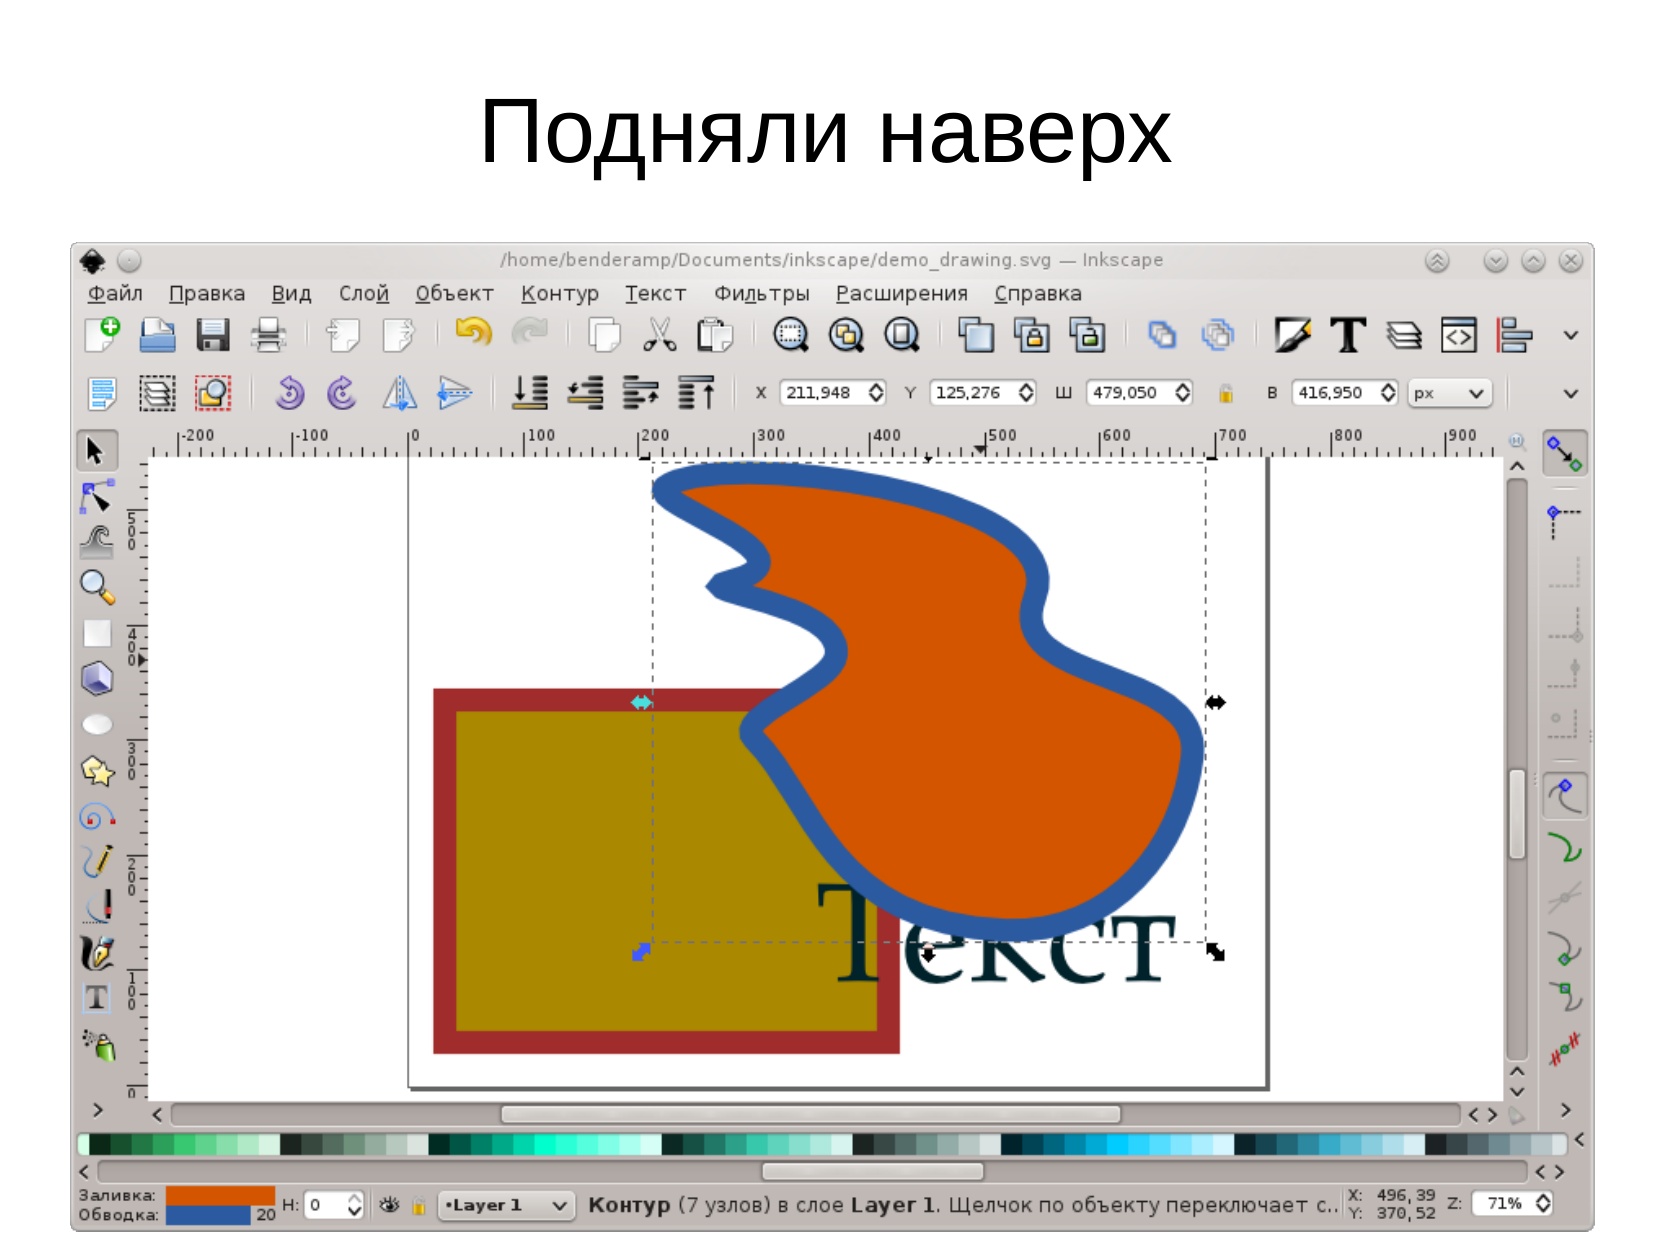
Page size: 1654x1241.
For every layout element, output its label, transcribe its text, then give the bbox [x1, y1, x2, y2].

title Подняли наверх [82, 49, 1571, 213]
picture [70, 242, 1595, 1232]
